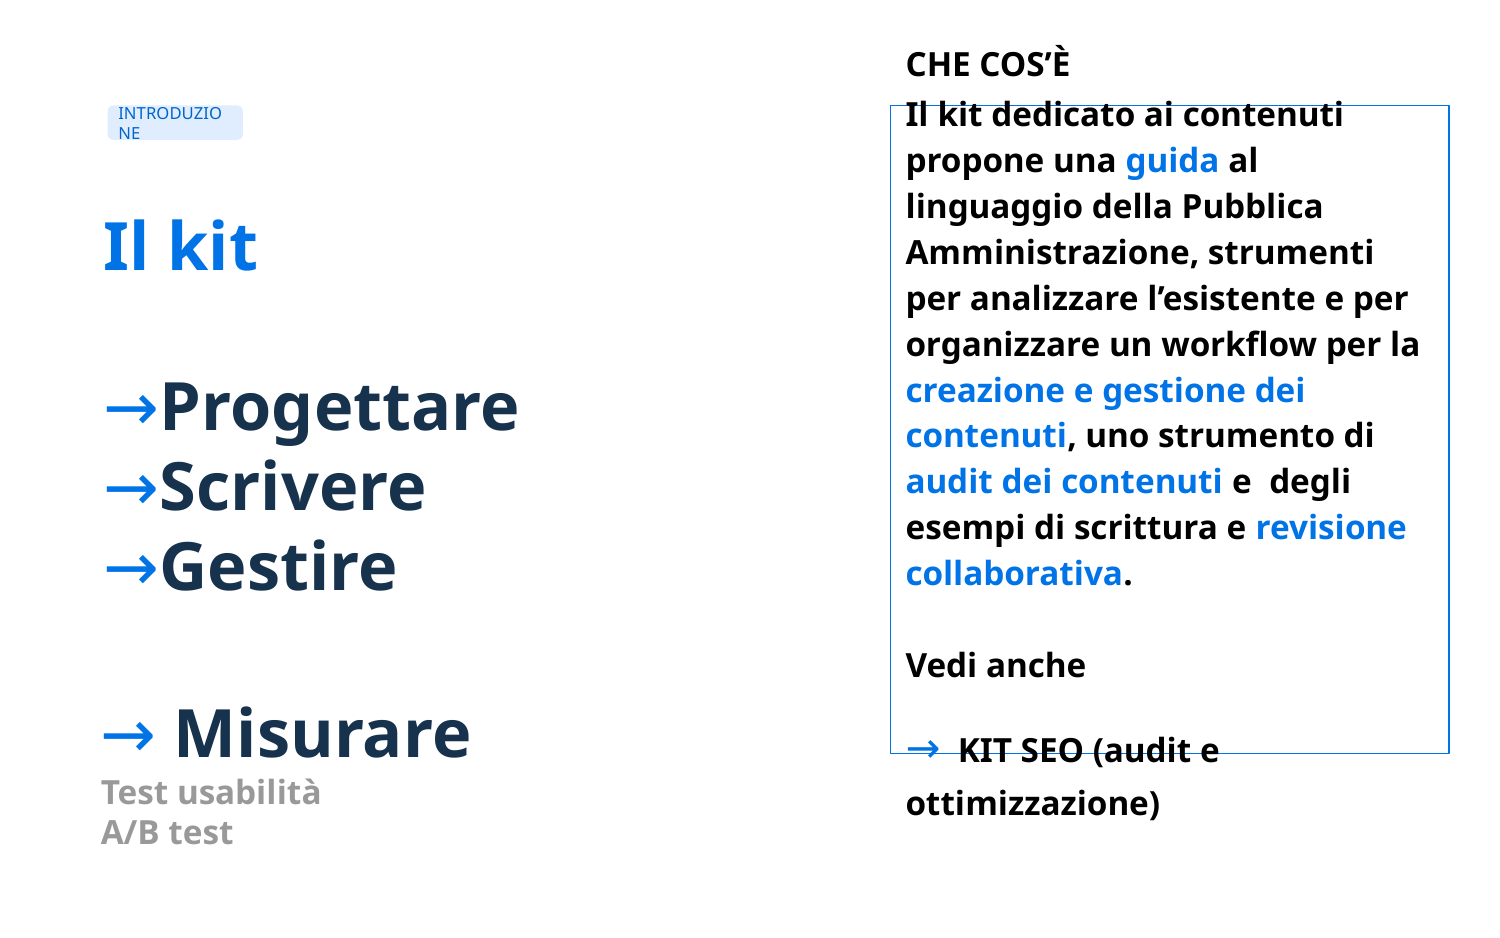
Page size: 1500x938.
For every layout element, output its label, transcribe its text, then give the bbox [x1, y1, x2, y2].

text_box INTRODUZIONE [103, 105, 248, 140]
text_box CHE COS’È Il kit dedicato ai contenuti propone una guida al linguaggio della Pubblica Amministrazione, strumenti per analizzare l’esistente e per organizzare un workflow per la creazione e gestione dei contenuti, uno strumento di audit dei contenuti e degli esempi di scrittura e revisione collaborativa. Vedi anche → KIT SEO (audit e ottimizzazione) [890, 105, 1450, 754]
text_box Il kit →Progettare →Scrivere →Gestire [88, 339, 739, 628]
text_box → Misurare Test usabilità A/B test [85, 679, 736, 863]
